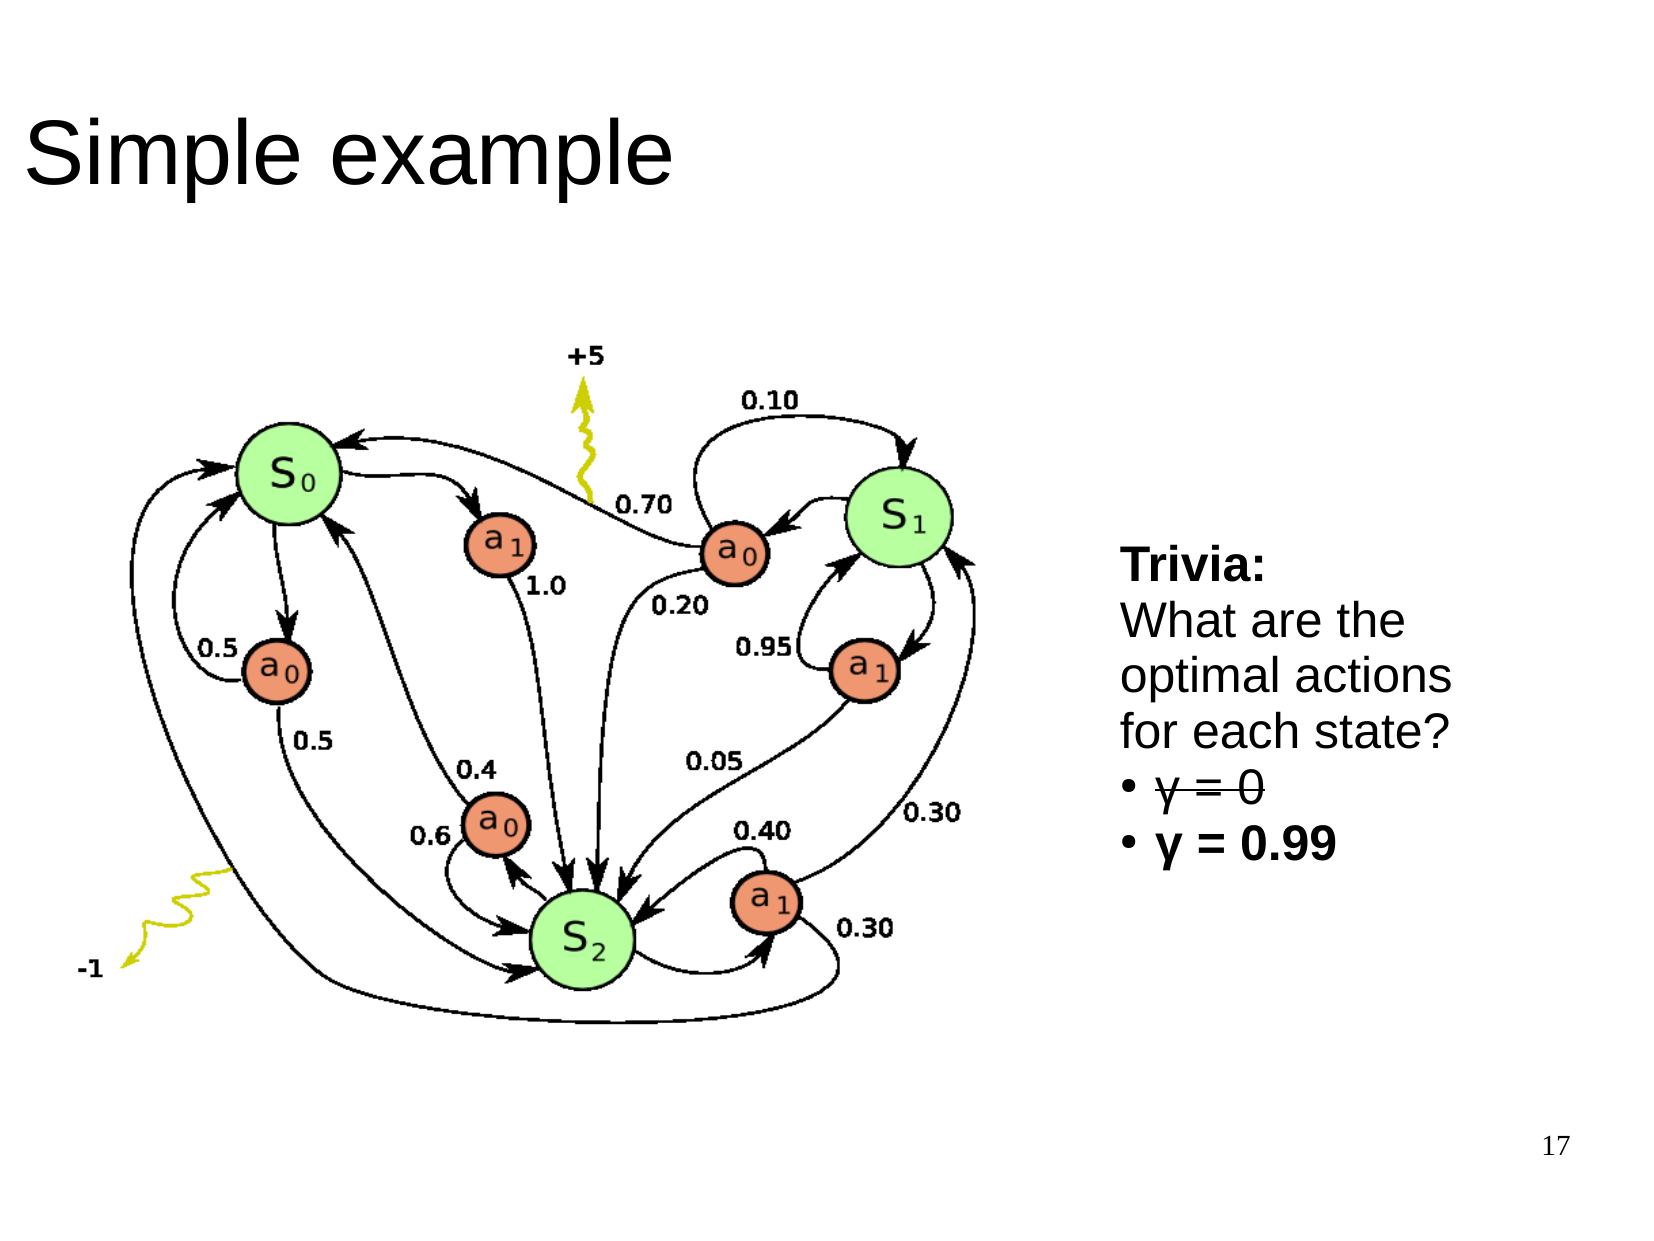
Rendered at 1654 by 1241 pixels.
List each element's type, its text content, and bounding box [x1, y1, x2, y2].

title Simple example [23, 49, 1512, 257]
text_box Trivia: What are the optimal actions for each state? γ = 0 γ = 0.99 [1069, 528, 1501, 882]
picture [1, 304, 1087, 1117]
